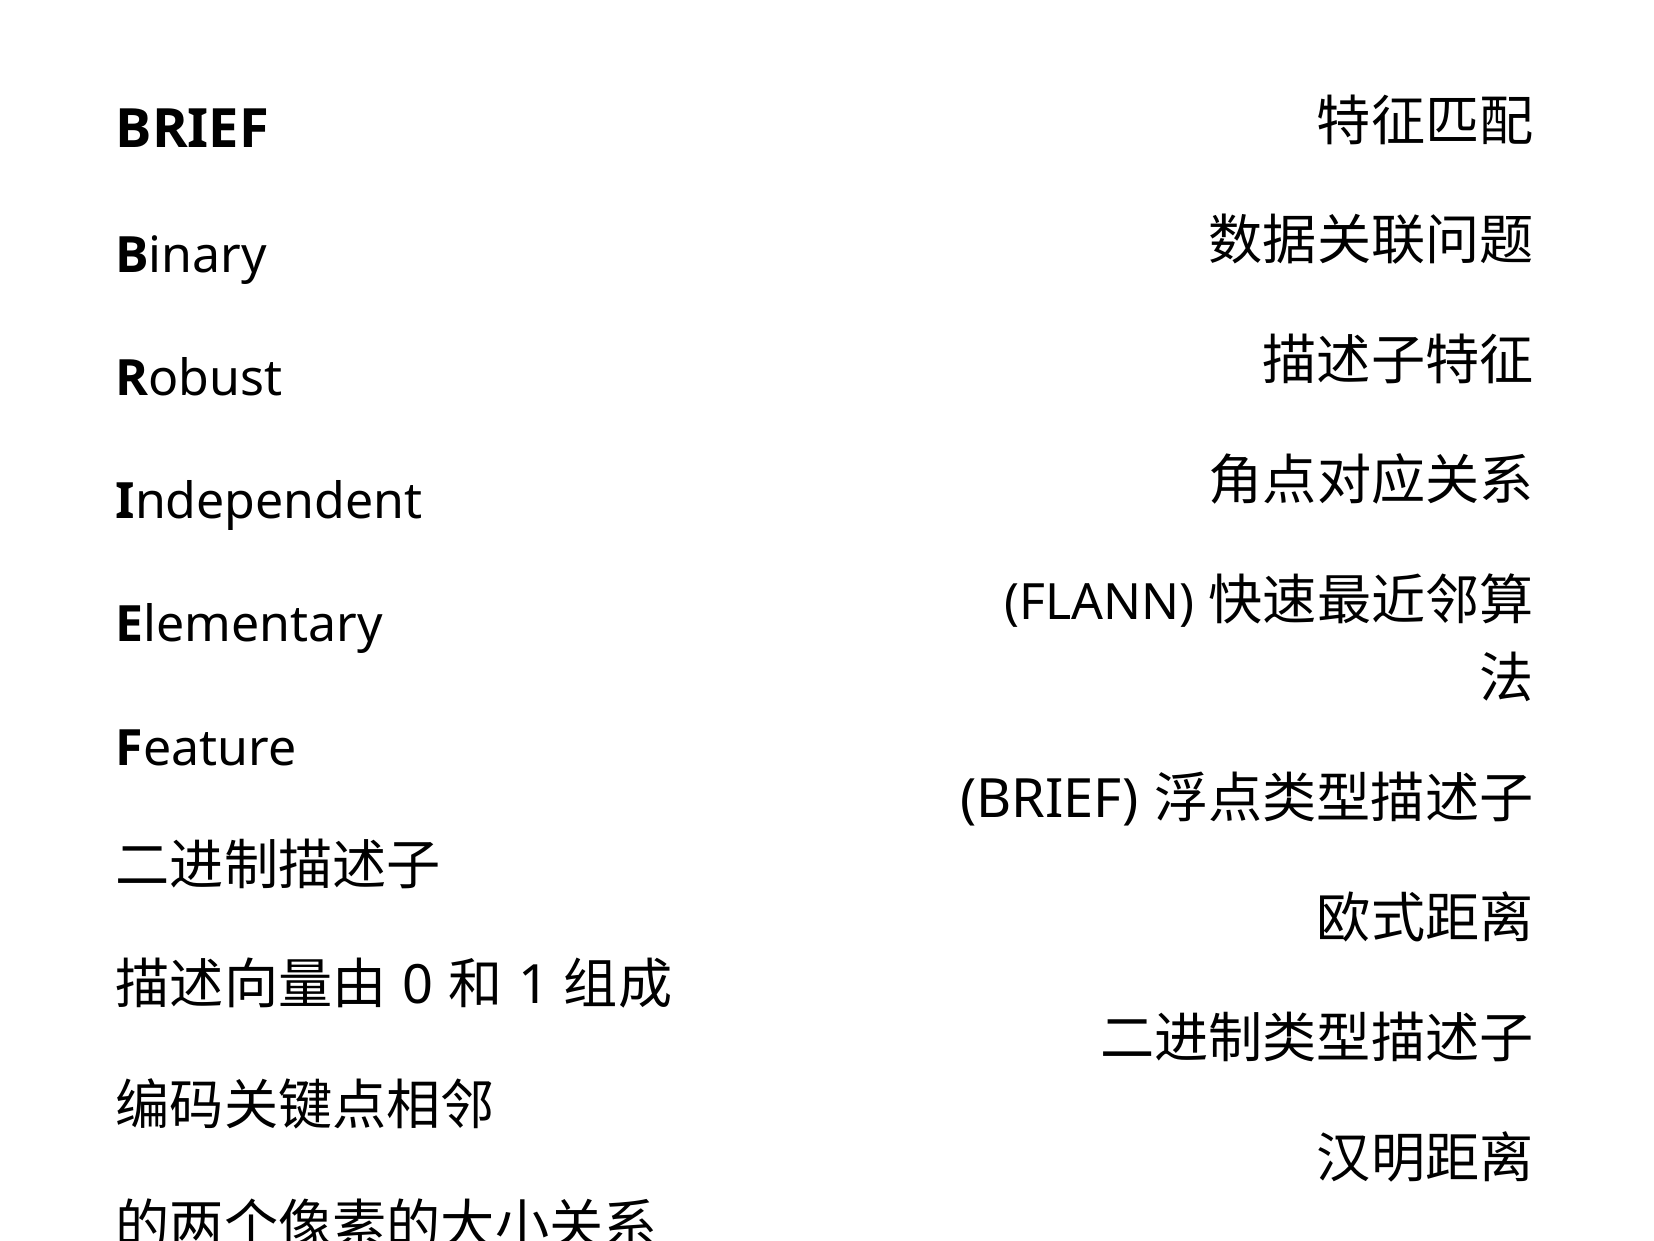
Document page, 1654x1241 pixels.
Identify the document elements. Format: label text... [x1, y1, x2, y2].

text_box BRIEF Binary Robust Independent Elementary Feature 二进制描述子 描述向量由0和1组成 编码关键点相邻 的两个像素的大小关系 [100, 67, 676, 1138]
text_box 特征匹配 数据关联问题 描述子特征 角点对应关系 (FLANN)快速最近邻算法 (BRIEF)浮点类型描述子 欧式距离 二进制类型描述子 汉明距离 [944, 69, 1549, 1123]
